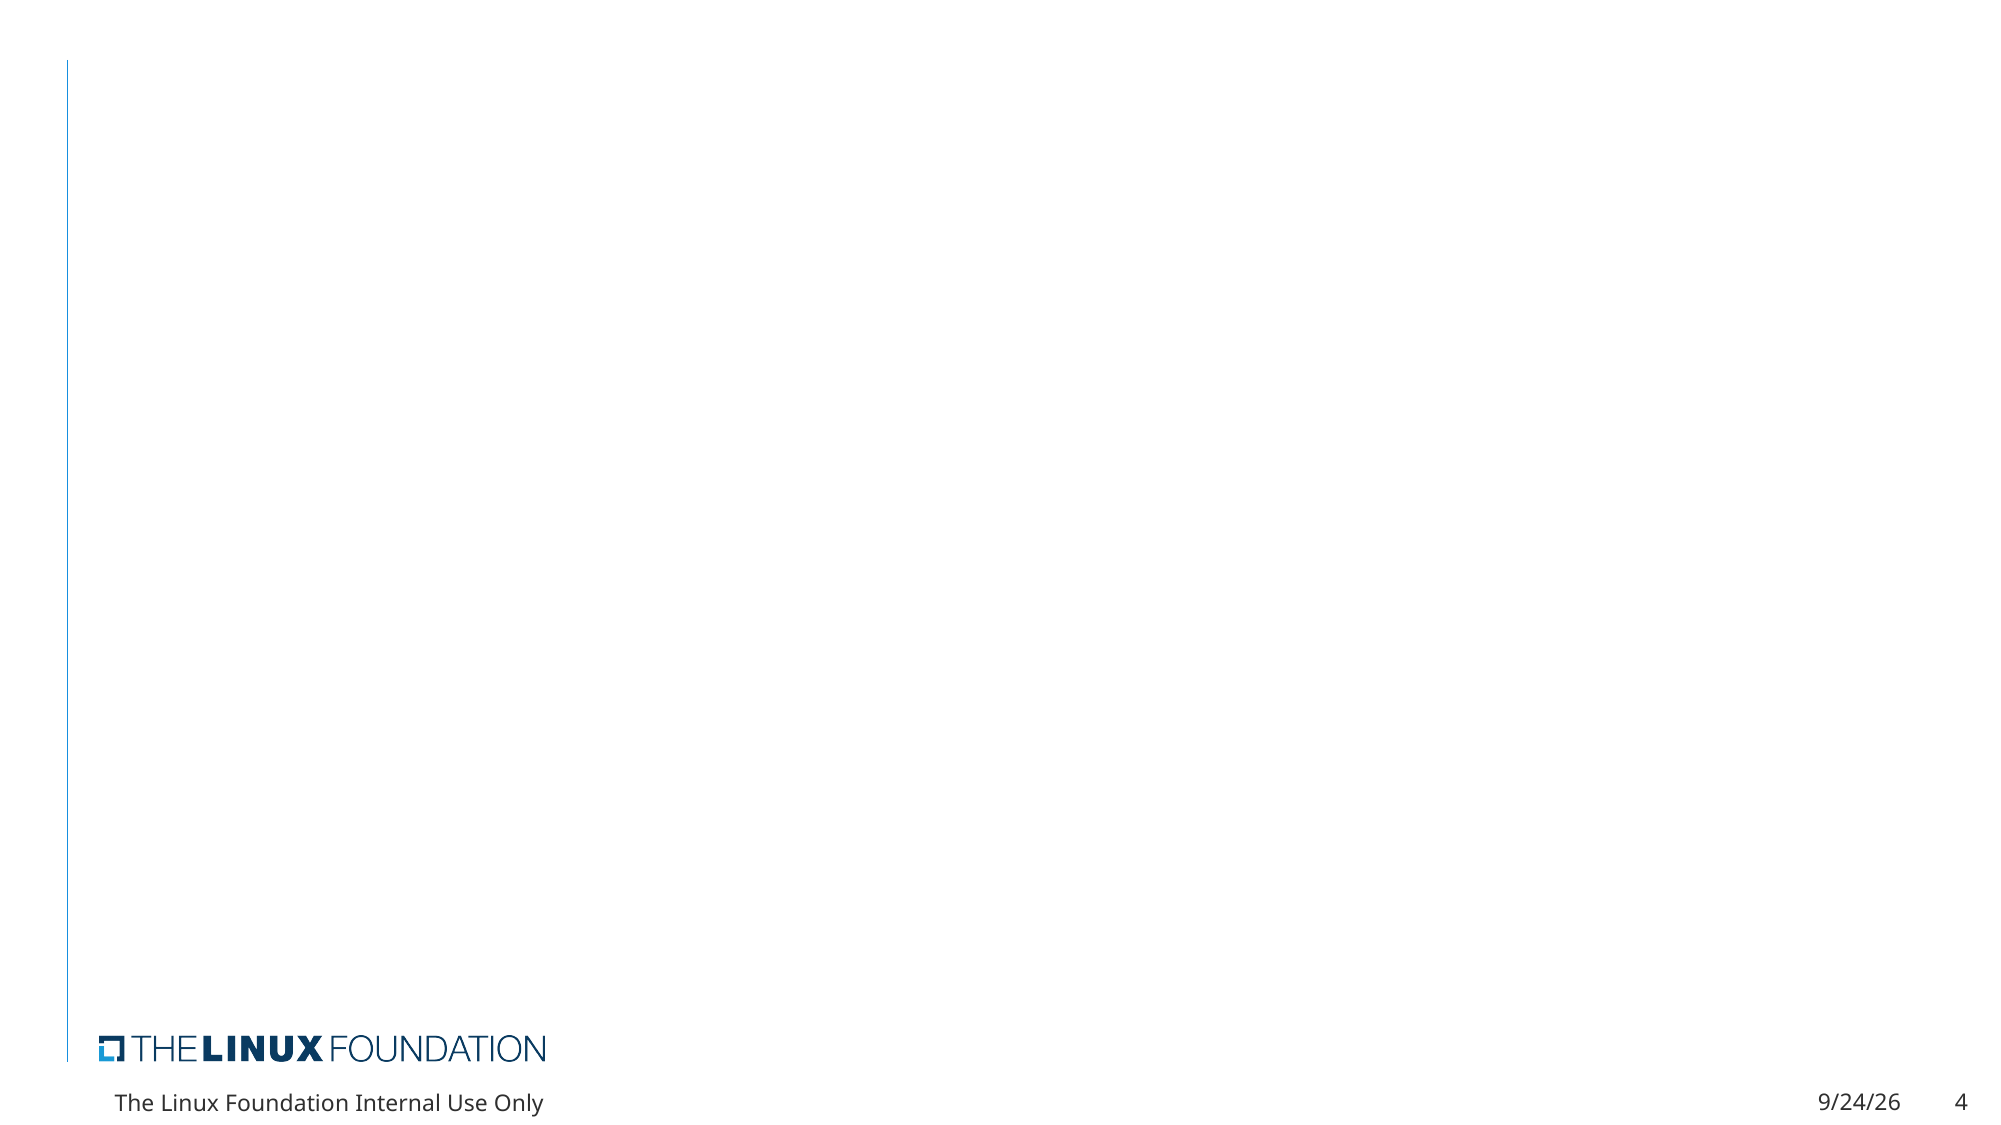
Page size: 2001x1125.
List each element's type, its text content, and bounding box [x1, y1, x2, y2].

text_box 4 [1939, 1080, 2000, 1125]
text_box 8/14/2017 [1802, 1080, 1939, 1125]
text_box The Linux Foundation Internal Use Only [99, 1080, 653, 1125]
